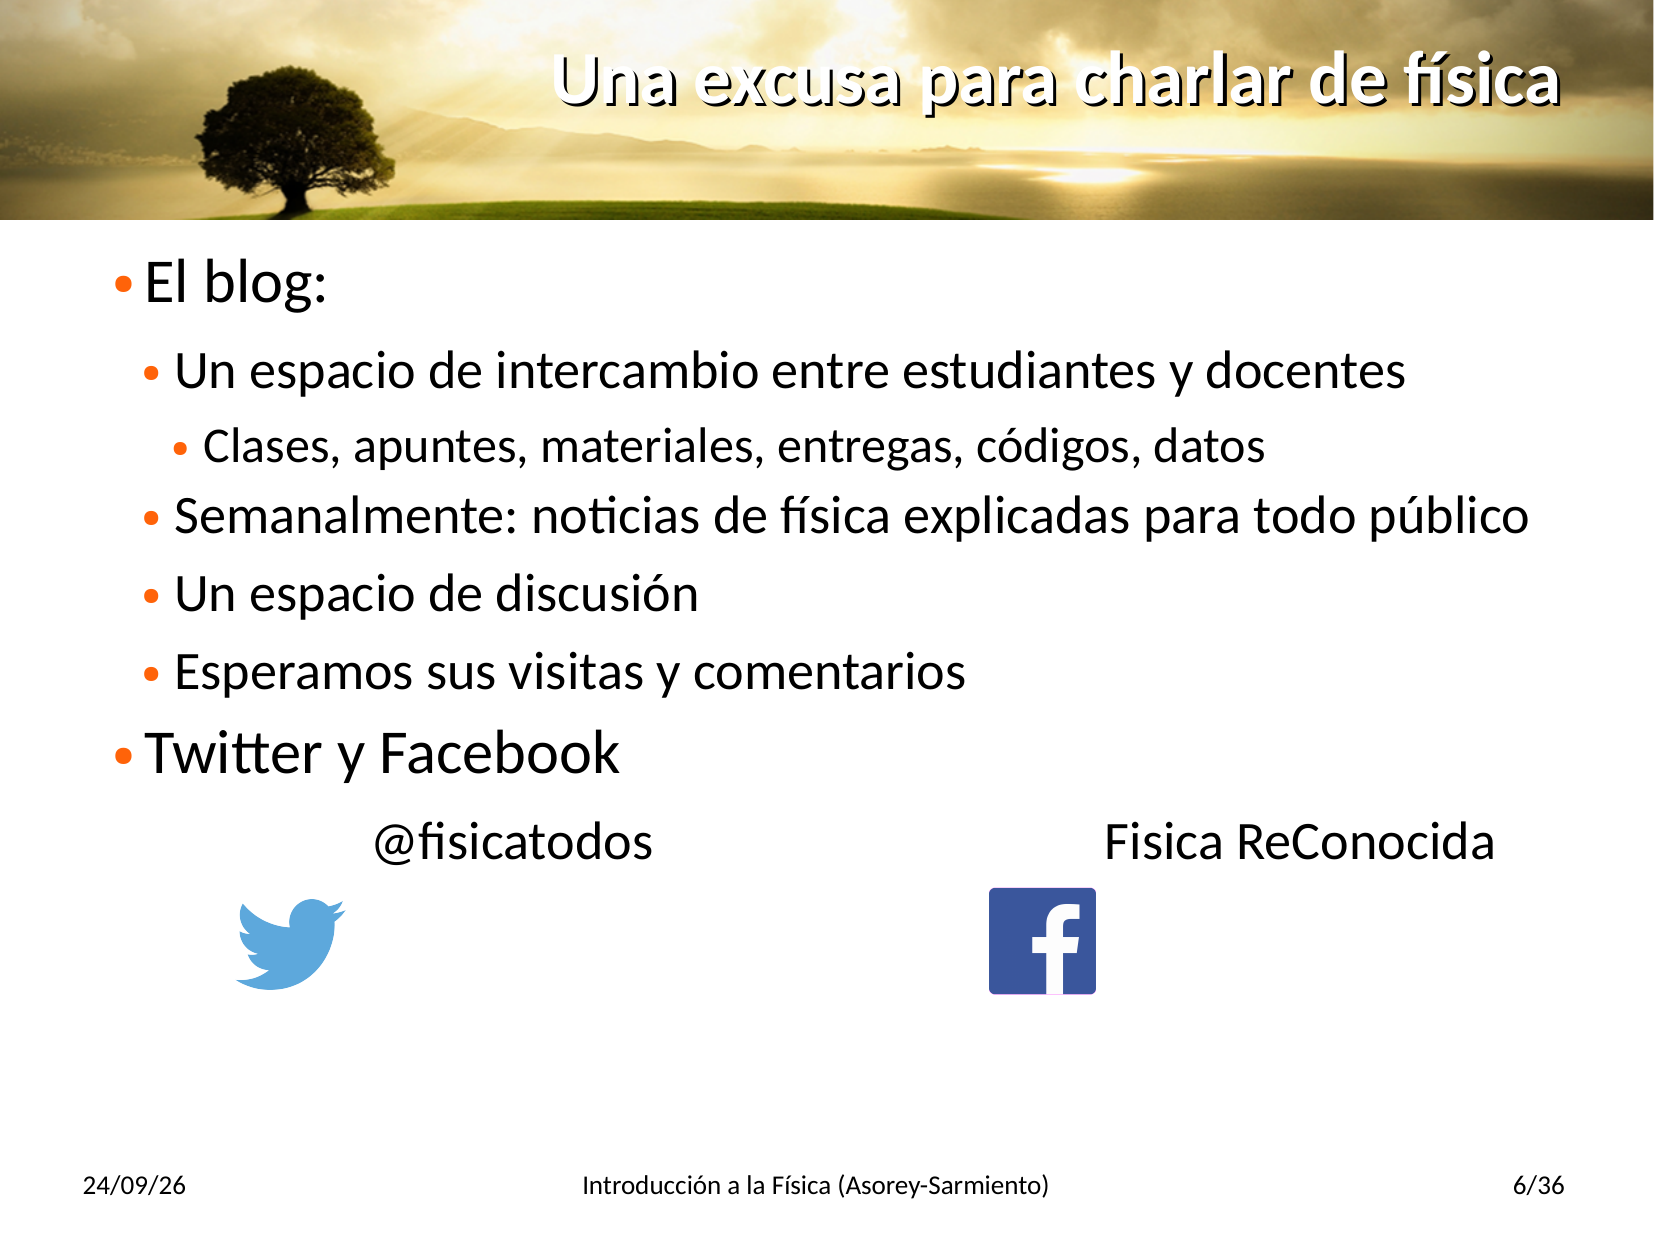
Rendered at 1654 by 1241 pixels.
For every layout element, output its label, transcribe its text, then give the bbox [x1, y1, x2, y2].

picture [989, 884, 1096, 999]
title Una excusa para charlar de física [75, 19, 1564, 151]
list El blog: Un espacio de intercambio entre estudiantes y docentes Clases, apuntes, materiales, entregas, códigos, datos Semanalmente: noticias de física explicadas para todo público Un espacio de discusión Esperamos sus visitas y comentarios Twitter y Facebook @fisicatodos Fisica ReConocida [82, 255, 1571, 1156]
picture [235, 899, 346, 990]
picture [0, 0, 1654, 220]
